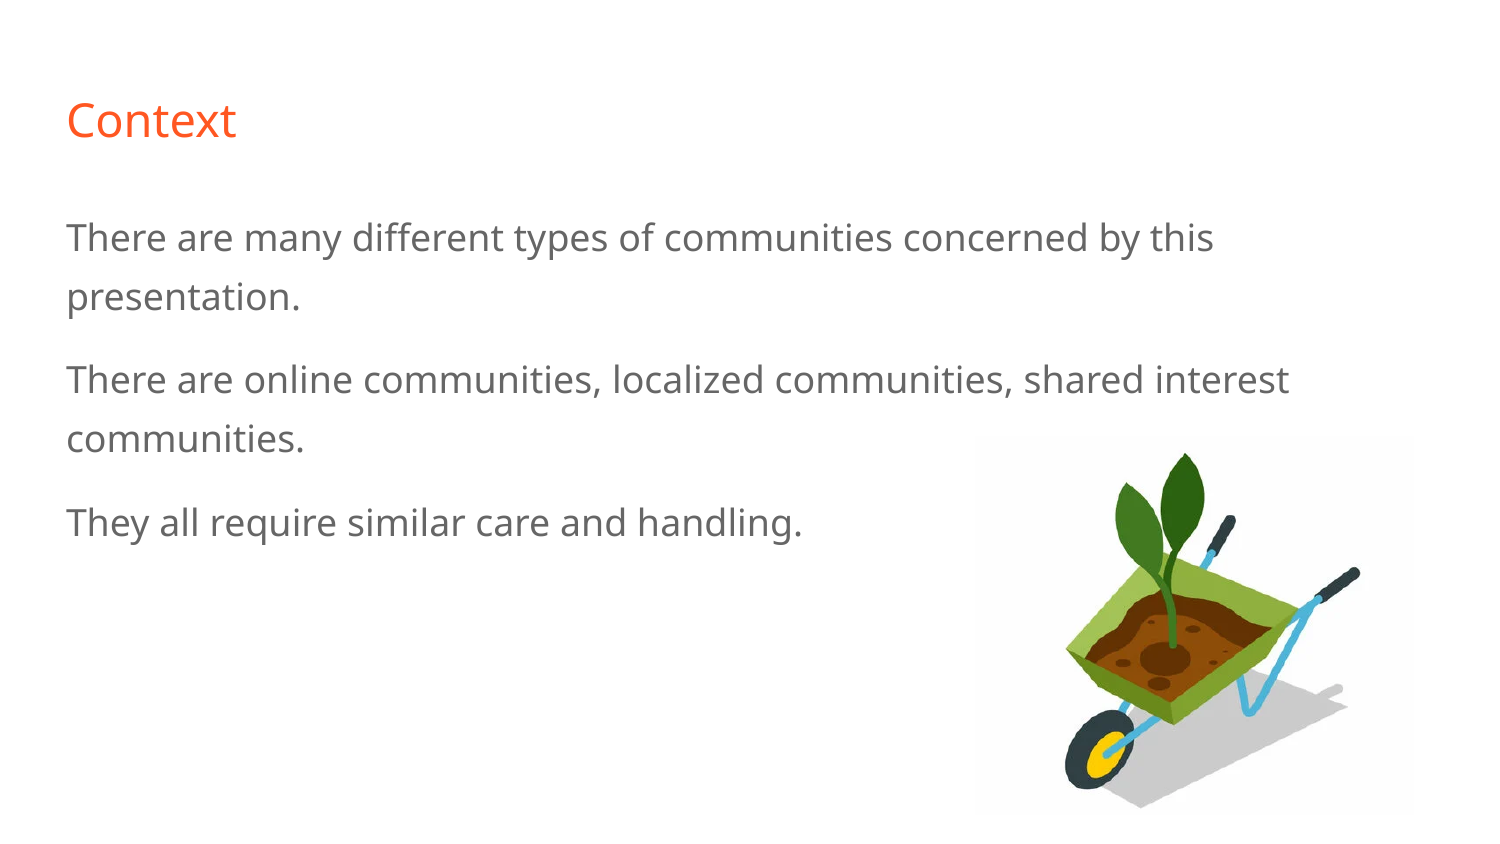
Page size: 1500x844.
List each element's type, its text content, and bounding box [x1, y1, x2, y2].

picture [975, 436, 1414, 815]
title Context [51, 72, 1449, 167]
list There are many different types of communities concerned by this presentation. There are online communities, localized communities, shared interest communities. They all require similar care and handling. [51, 189, 1449, 750]
